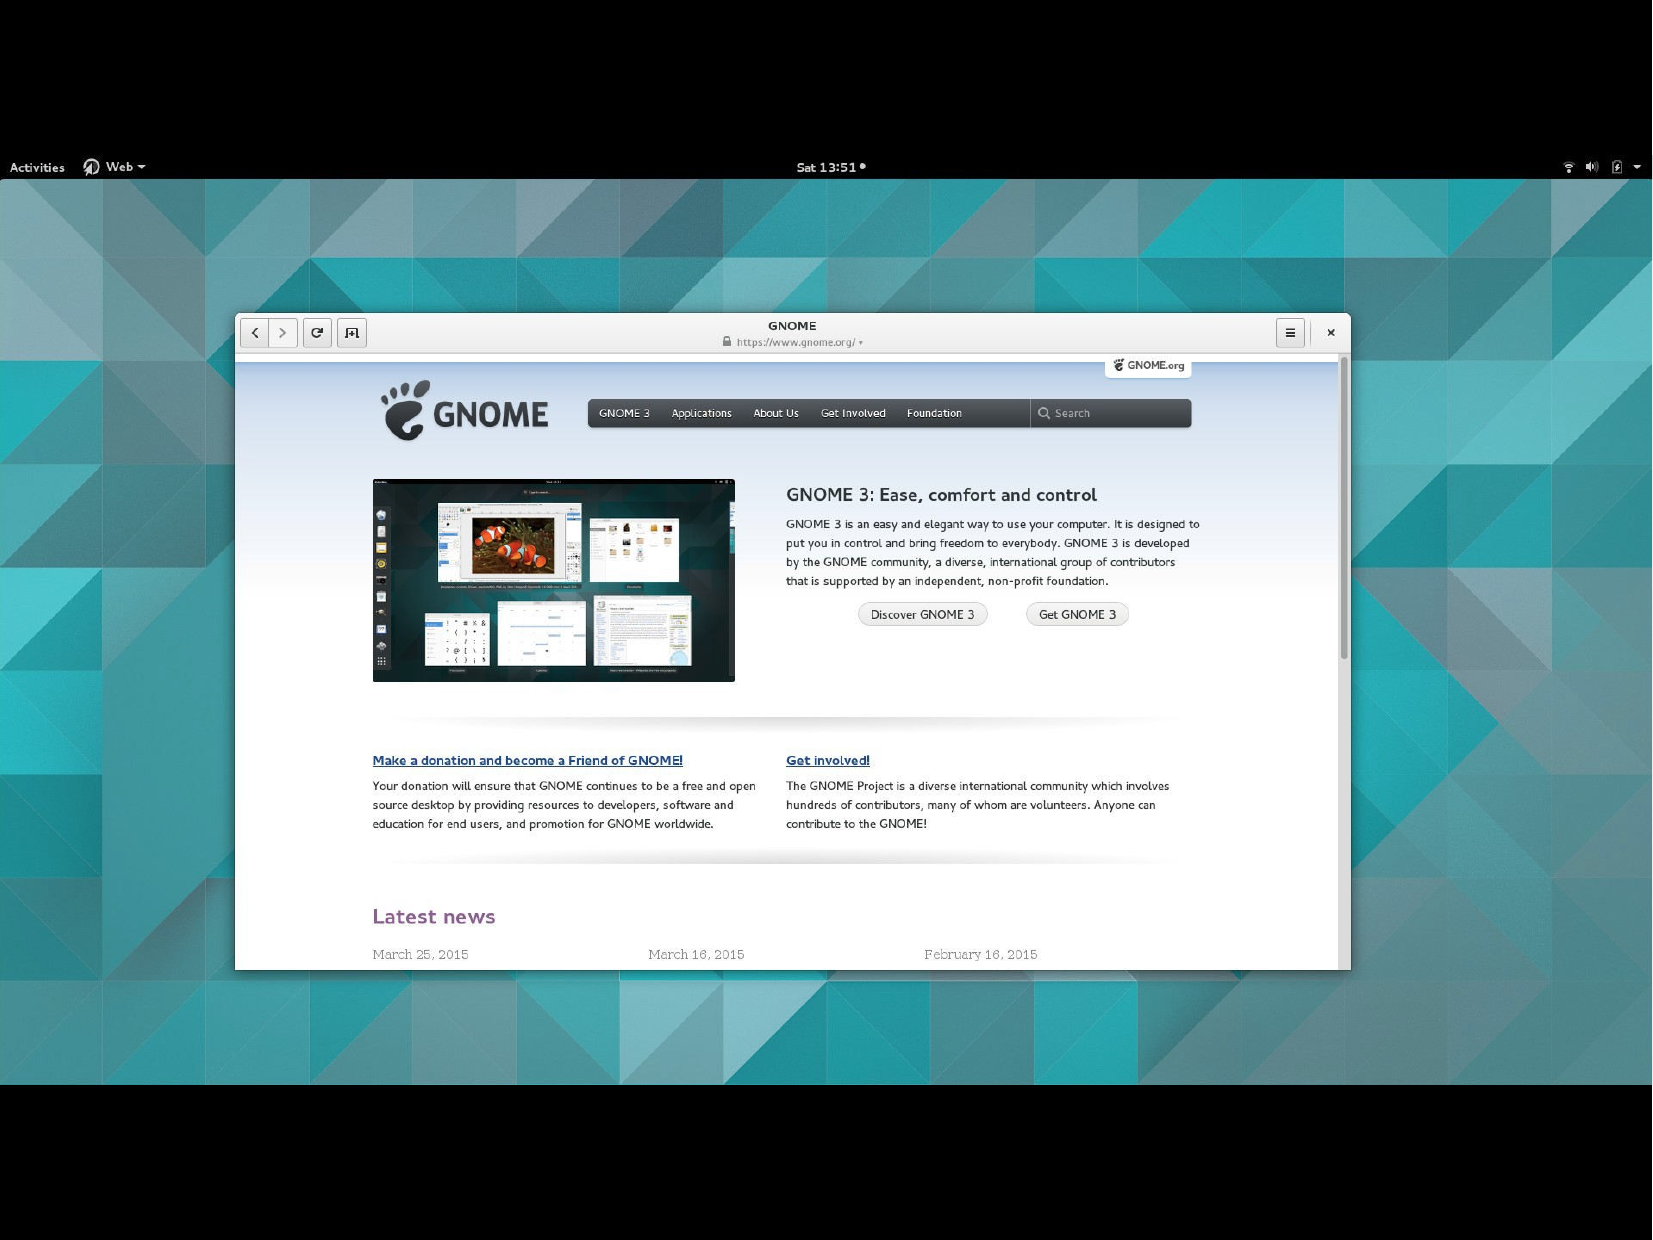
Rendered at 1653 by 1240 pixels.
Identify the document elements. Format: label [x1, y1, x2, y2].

text_box [0, 0, 1652, 1240]
